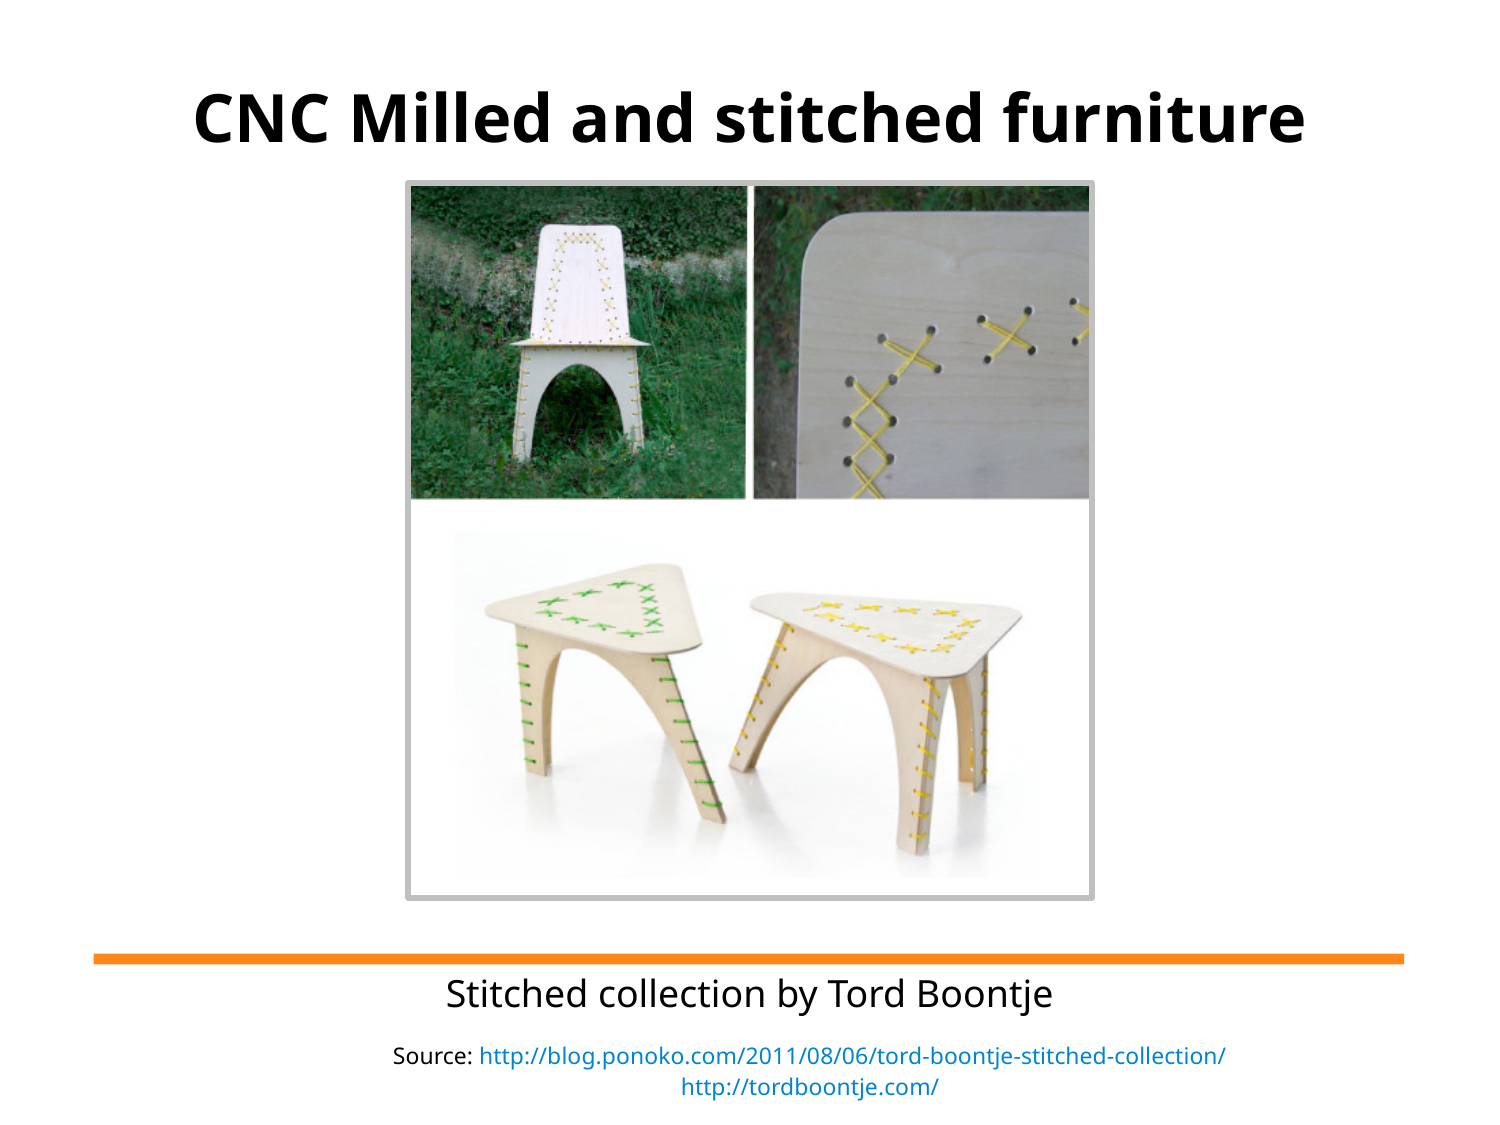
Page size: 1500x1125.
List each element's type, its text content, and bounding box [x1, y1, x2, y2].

text_box Source: http://blog.ponoko.com/2011/08/06/tord-boontje-stitched-collection/ http://tordboontje.com/ [378, 1032, 1170, 1107]
text_box Stitched collection by Tord Boontje [109, 960, 1391, 1024]
title CNC Milled and stitched furniture [75, 44, 1426, 188]
picture [0, 0, 1500, 1125]
